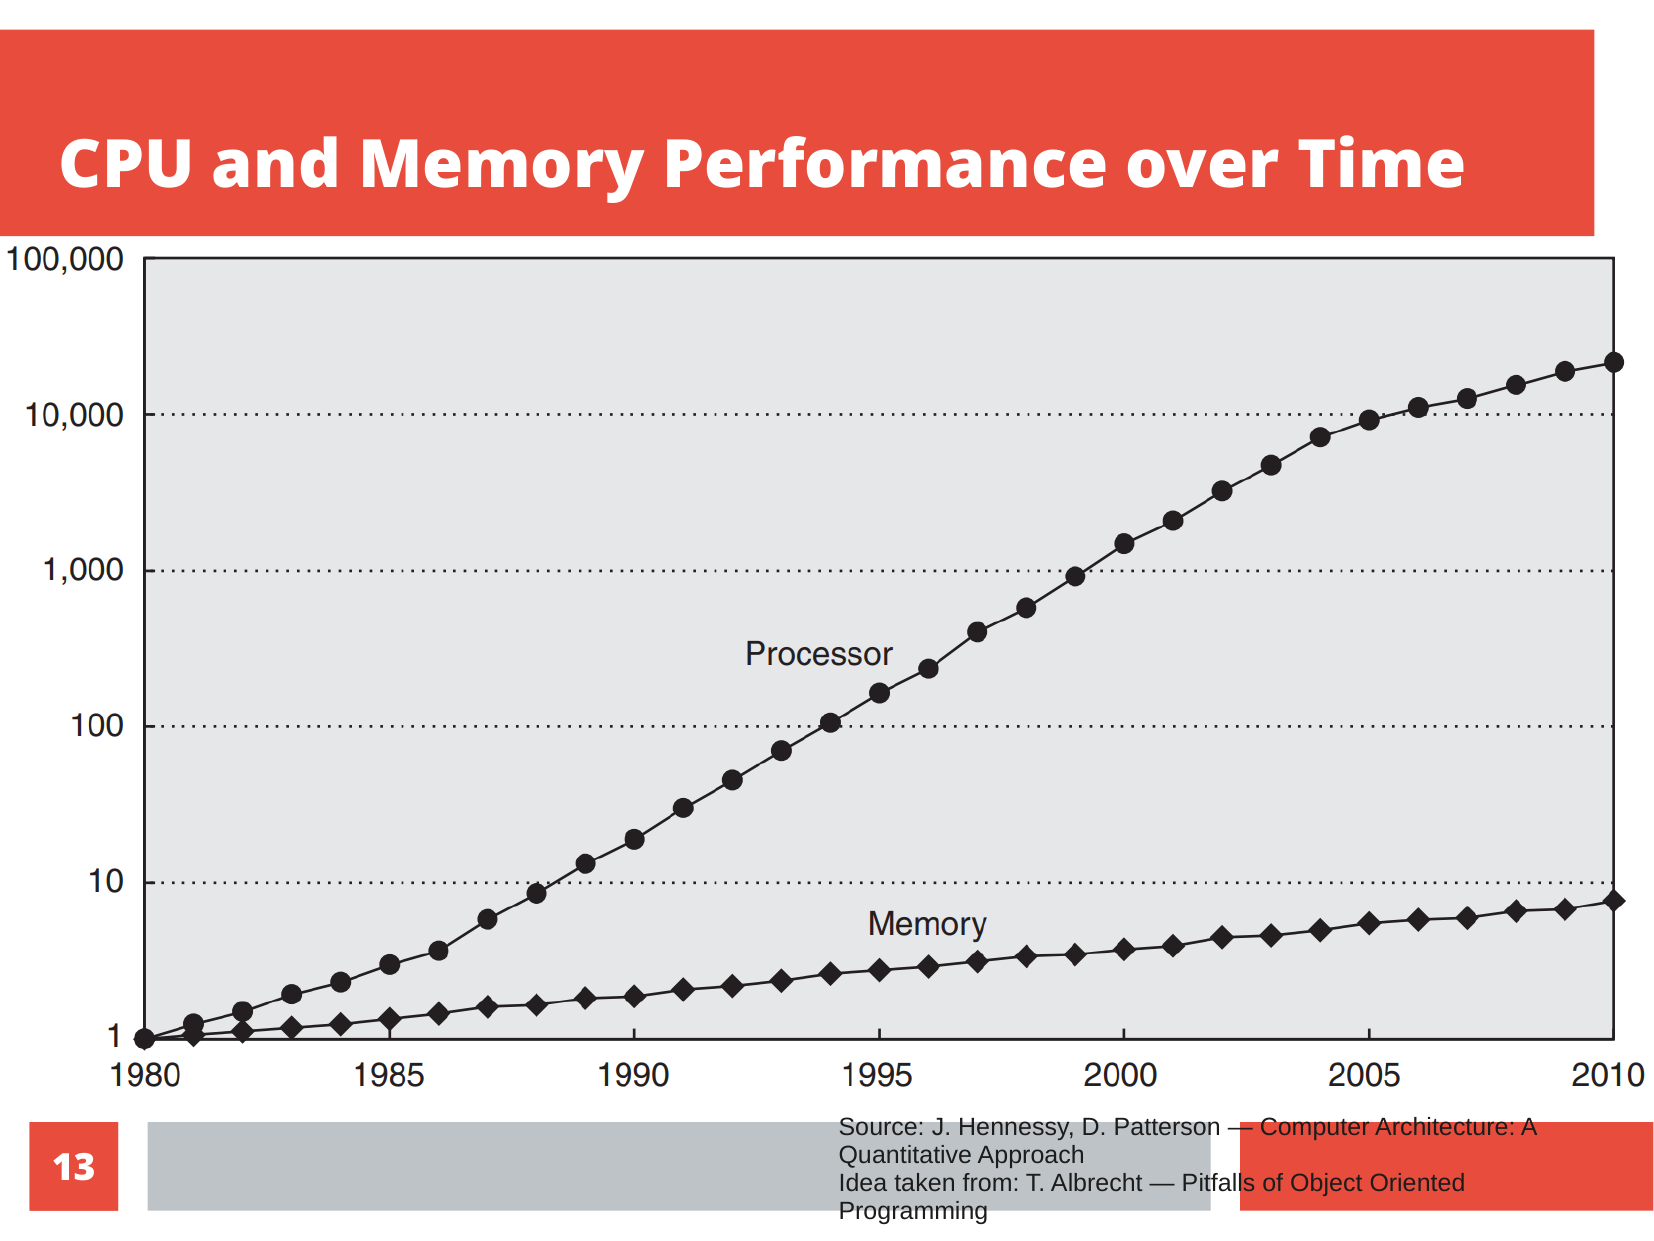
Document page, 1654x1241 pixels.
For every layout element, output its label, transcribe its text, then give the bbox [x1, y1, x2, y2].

title CPU and Memory Performance over Time [59, 59, 1595, 207]
picture [0, 242, 1654, 1096]
text_box Source: J. Hennessy, D. Patterson — Computer Architecture: A Quantitative Approach Idea taken from: T. Albrecht — Pitfalls of Object Oriented Programming [838, 1113, 1619, 1220]
